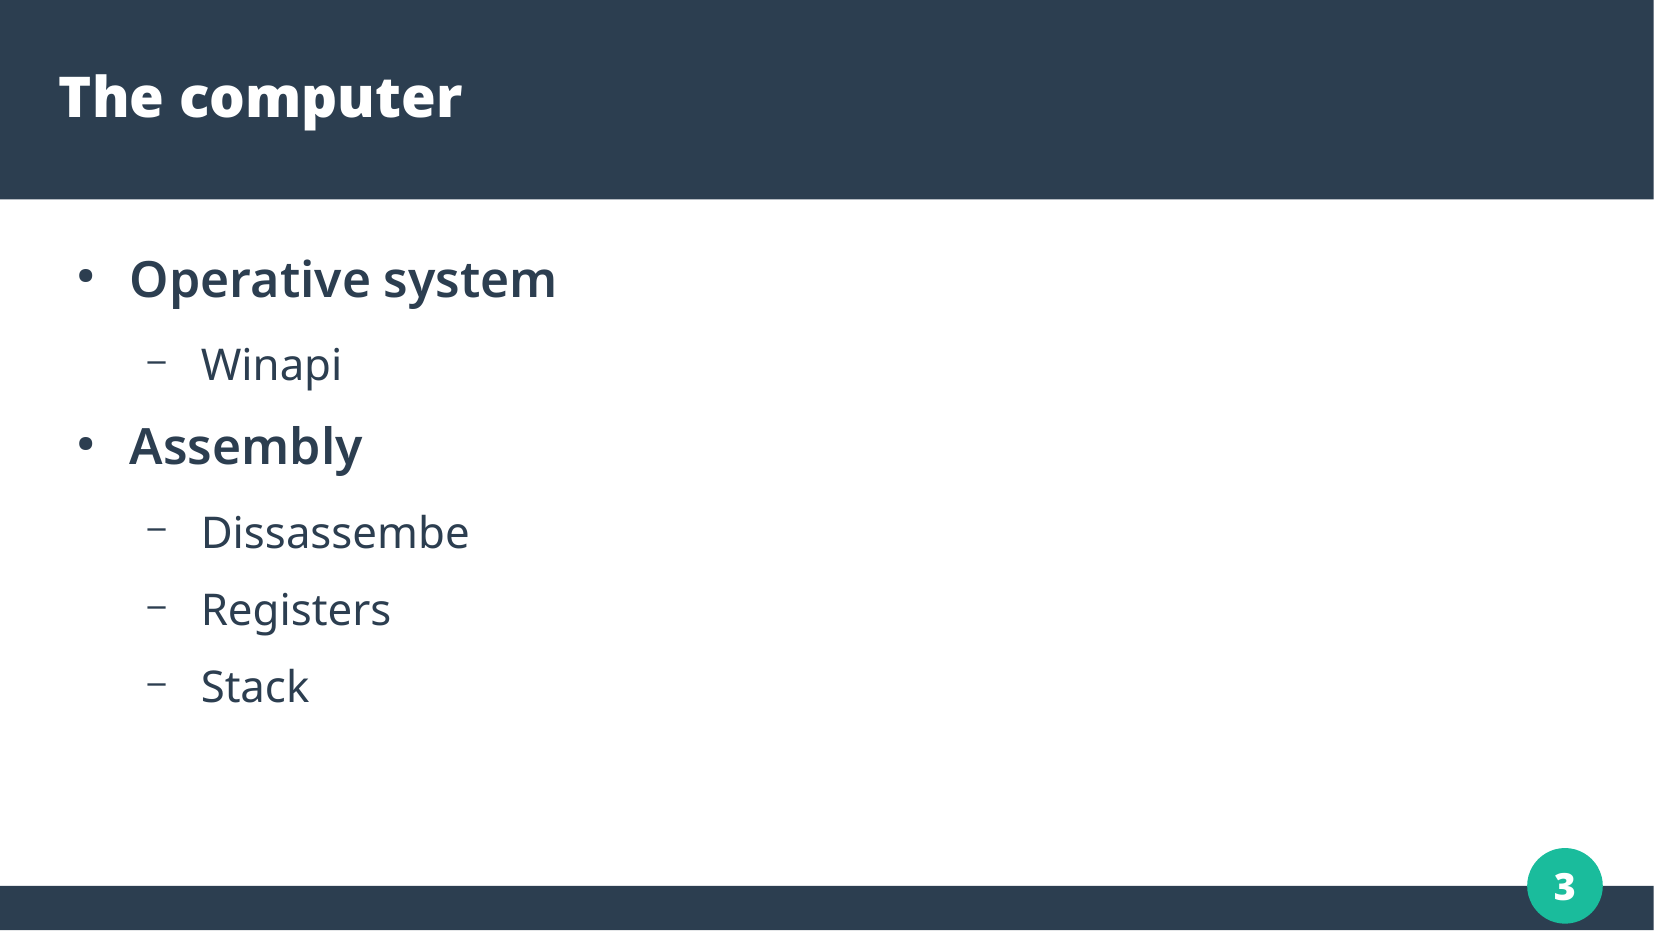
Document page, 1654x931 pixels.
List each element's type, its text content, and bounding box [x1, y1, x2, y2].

list Operative system Winapi Assembly Dissassembe Registers Stack [59, 243, 1595, 864]
title The computer [59, 37, 1595, 155]
